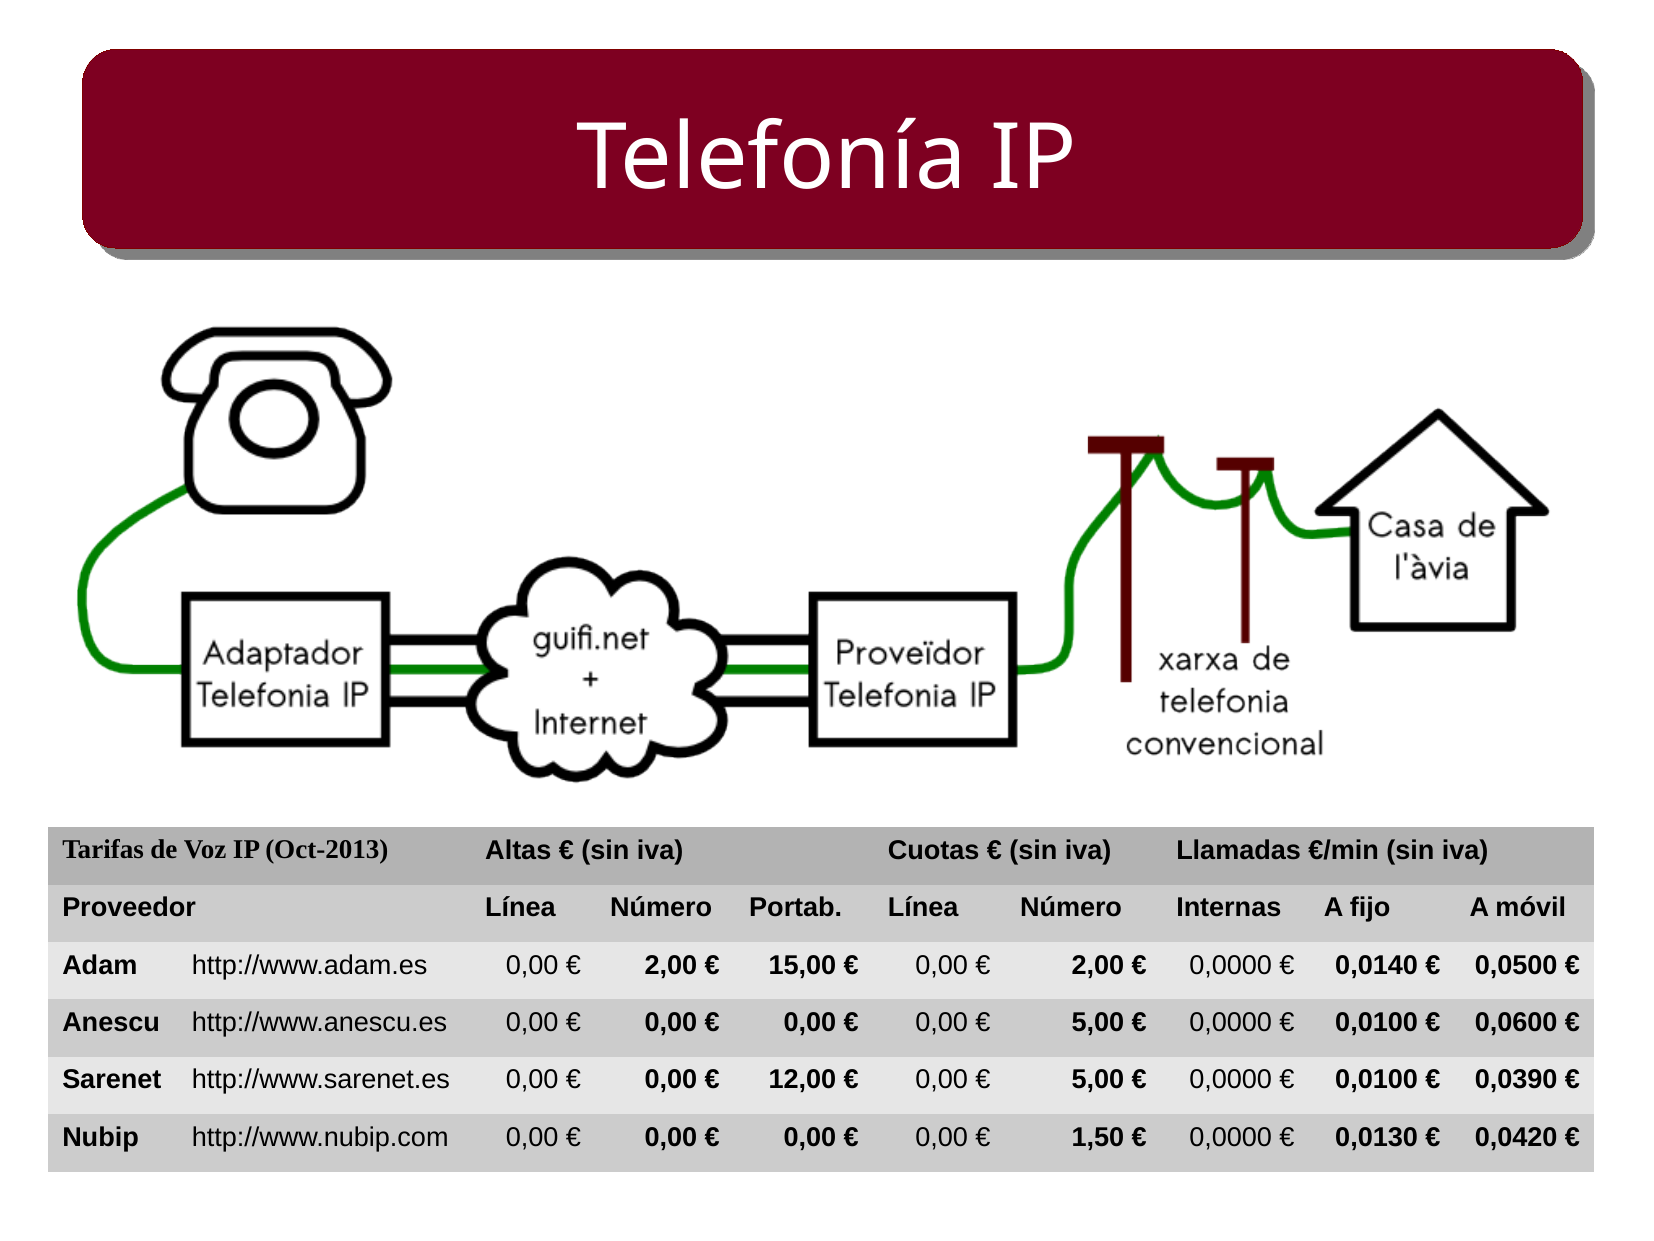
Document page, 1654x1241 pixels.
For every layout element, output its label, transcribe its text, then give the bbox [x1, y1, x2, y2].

table_cell Anescu [48, 999, 177, 1057]
table_cell 0,0600 € [1455, 999, 1594, 1057]
table_cell 12,00 € [734, 1057, 873, 1114]
table_cell 1,50 € [1005, 1114, 1161, 1172]
table_cell 5,00 € [1005, 1057, 1161, 1114]
table_cell Línea [873, 885, 1005, 942]
table_cell http://www.anescu.es [177, 999, 470, 1057]
table_cell Sarenet [48, 1057, 177, 1114]
table_cell 0,0000 € [1161, 999, 1309, 1057]
table_cell Número [595, 885, 734, 942]
table_cell http://www.sarenet.es [177, 1057, 470, 1114]
title Telefonía IP [82, 49, 1571, 257]
table_header Tarifas de Voz IP (Oct-2013) [48, 827, 470, 885]
table_cell 15,00 € [734, 942, 873, 999]
table_cell 2,00 € [595, 942, 734, 999]
table_cell 0,0000 € [1161, 1057, 1309, 1114]
table_cell Internas [1161, 885, 1309, 942]
table_cell 0,0390 € [1455, 1057, 1594, 1114]
table_cell 2,00 € [1005, 942, 1161, 999]
table_cell 0,00 € [873, 1057, 1005, 1114]
table_cell A fijo [1309, 885, 1455, 942]
table_cell 0,0420 € [1455, 1114, 1594, 1172]
table_cell 0,00 € [470, 999, 595, 1057]
table_cell Número [1005, 885, 1161, 942]
table_cell 0,0140 € [1309, 942, 1455, 999]
table_cell 0,0100 € [1309, 1057, 1455, 1114]
table_header Cuotas € (sin iva) [873, 827, 1161, 885]
table_cell 0,00 € [470, 942, 595, 999]
table_cell 0,00 € [873, 1114, 1005, 1172]
table_cell 0,00 € [595, 1114, 734, 1172]
table_cell Línea [470, 885, 595, 942]
table_cell 5,00 € [1005, 999, 1161, 1057]
table_header Llamadas €/min (sin iva) [1161, 827, 1594, 885]
table_cell A móvil [1455, 885, 1594, 942]
table_cell 0,0130 € [1309, 1114, 1455, 1172]
table_cell 0,00 € [873, 999, 1005, 1057]
picture [68, 318, 1559, 792]
table_cell Portab. [734, 885, 873, 942]
table_cell Adam [48, 942, 177, 999]
table_cell 0,00 € [595, 999, 734, 1057]
table_cell Proveedor [48, 885, 470, 942]
table_header Altas € (sin iva) [470, 827, 873, 885]
table_cell 0,0000 € [1161, 1114, 1309, 1172]
table_cell http://www.nubip.com [177, 1114, 470, 1172]
table_cell http://www.adam.es [177, 942, 470, 999]
table_cell 0,00 € [734, 1114, 873, 1172]
table_cell 0,00 € [470, 1057, 595, 1114]
table_cell Nubip [48, 1114, 177, 1172]
table_cell 0,00 € [734, 999, 873, 1057]
table_cell 0,0500 € [1455, 942, 1594, 999]
table_cell 0,00 € [595, 1057, 734, 1114]
table_cell 0,00 € [873, 942, 1005, 999]
table_cell 0,0000 € [1161, 942, 1309, 999]
table_cell 0,0100 € [1309, 999, 1455, 1057]
table_cell 0,00 € [470, 1114, 595, 1172]
